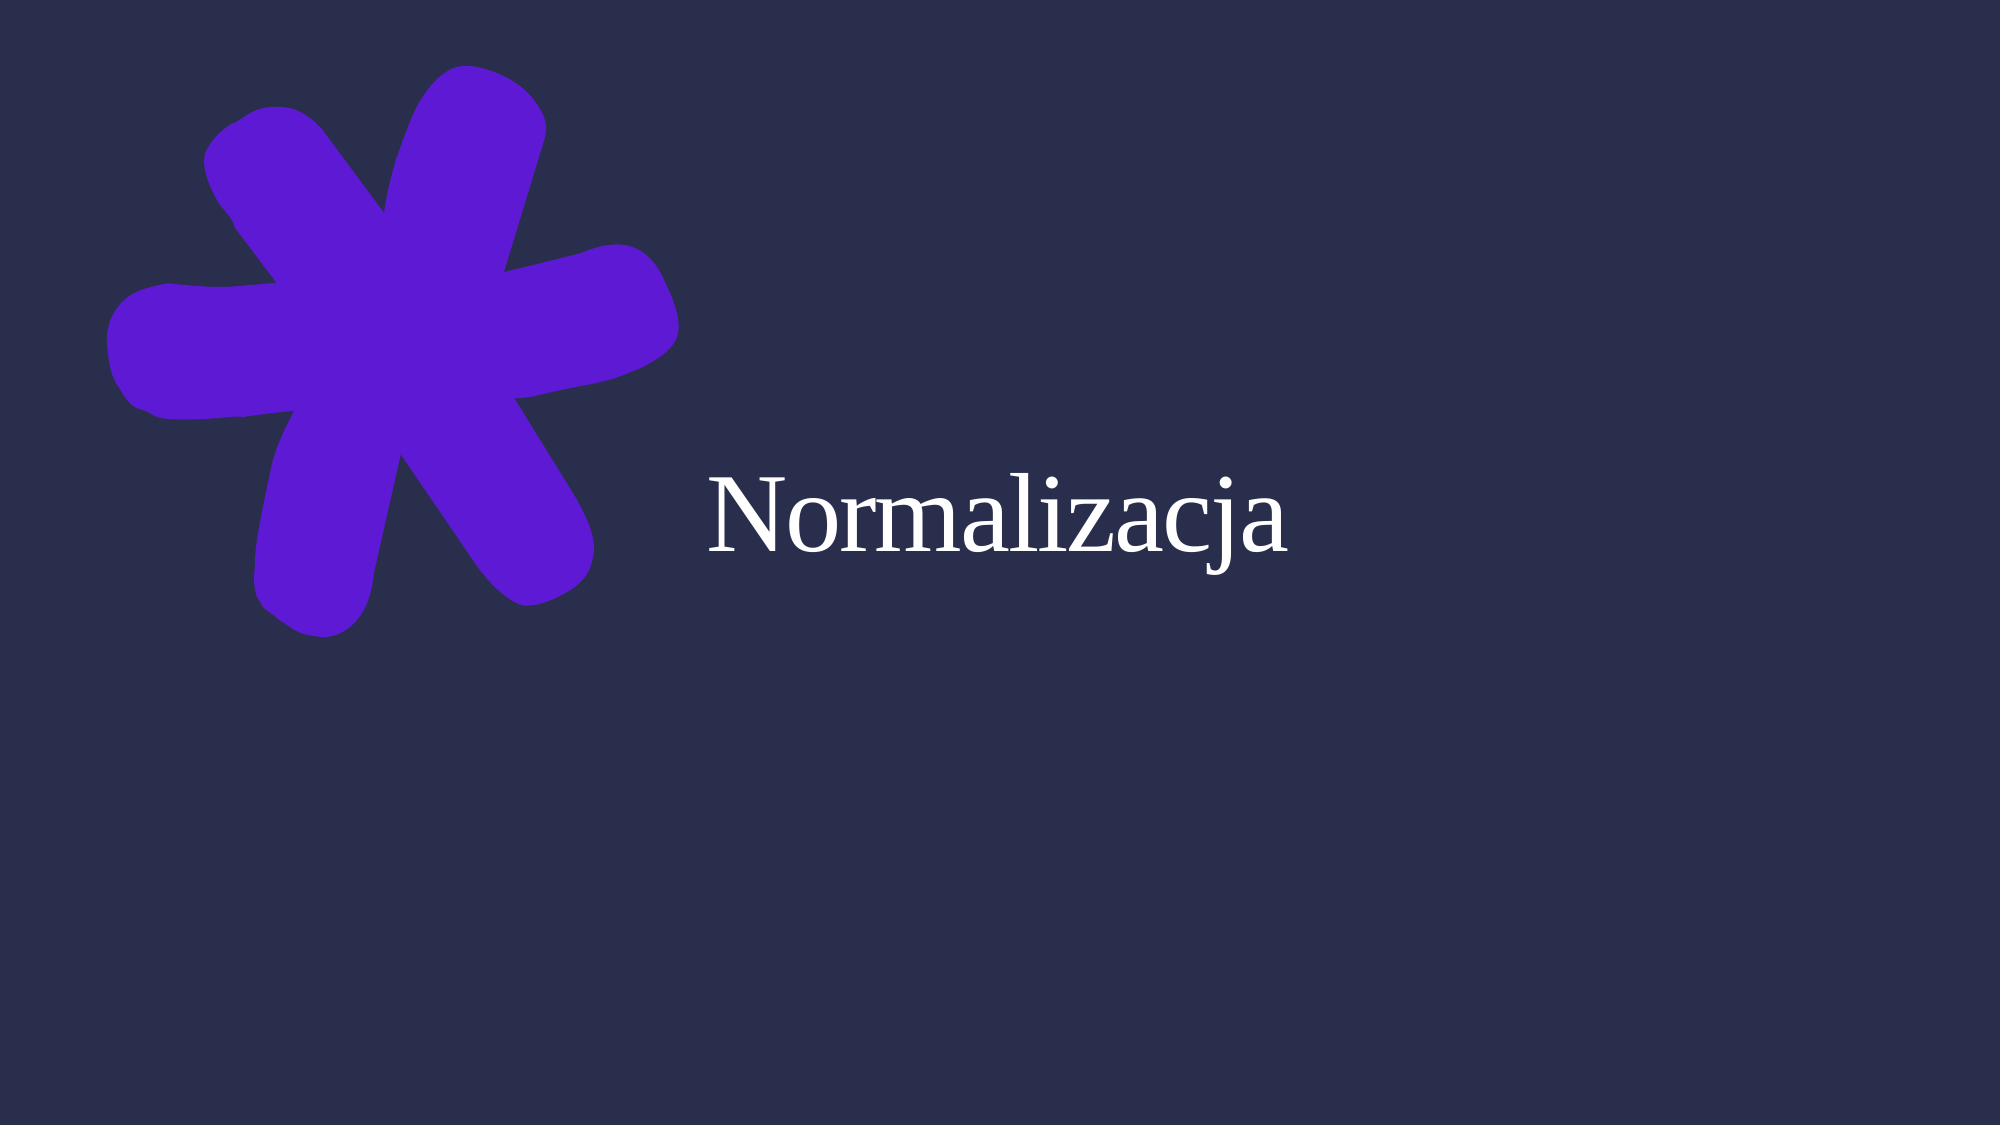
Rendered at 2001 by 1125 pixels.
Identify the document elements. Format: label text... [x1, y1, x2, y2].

title Normalizacja [744, 119, 1567, 580]
text_box [0, 0, 2000, 1125]
